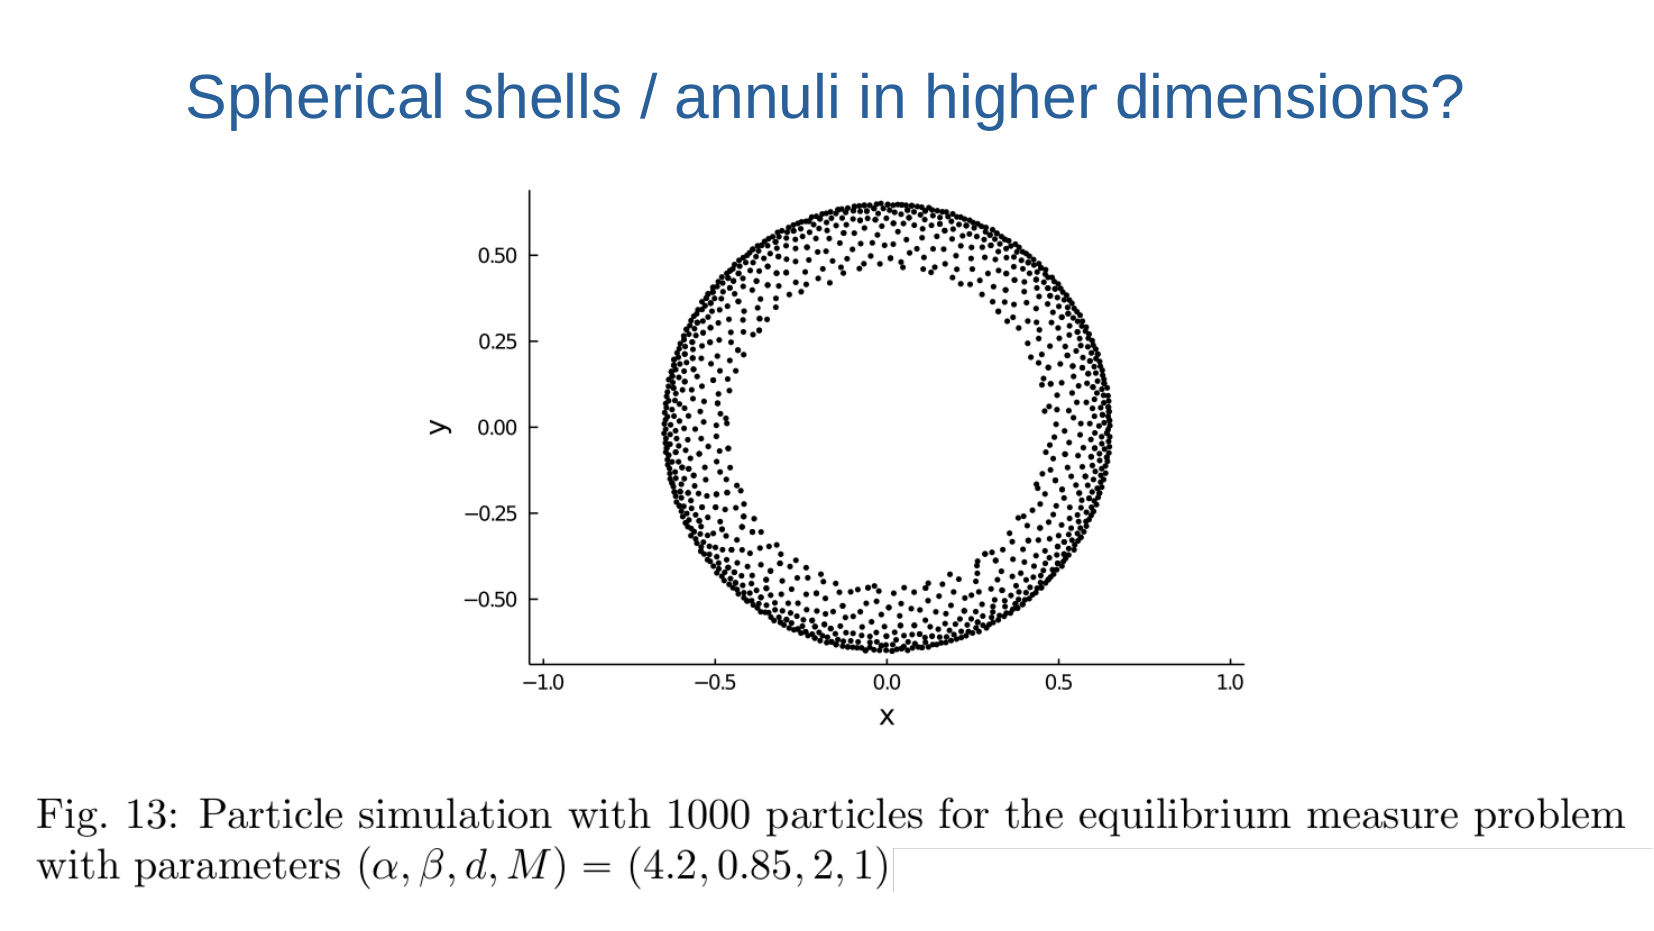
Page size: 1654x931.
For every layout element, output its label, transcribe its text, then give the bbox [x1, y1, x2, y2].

title Spherical shells / annuli in higher dimensions? [82, 19, 1571, 146]
picture [0, 146, 1653, 892]
